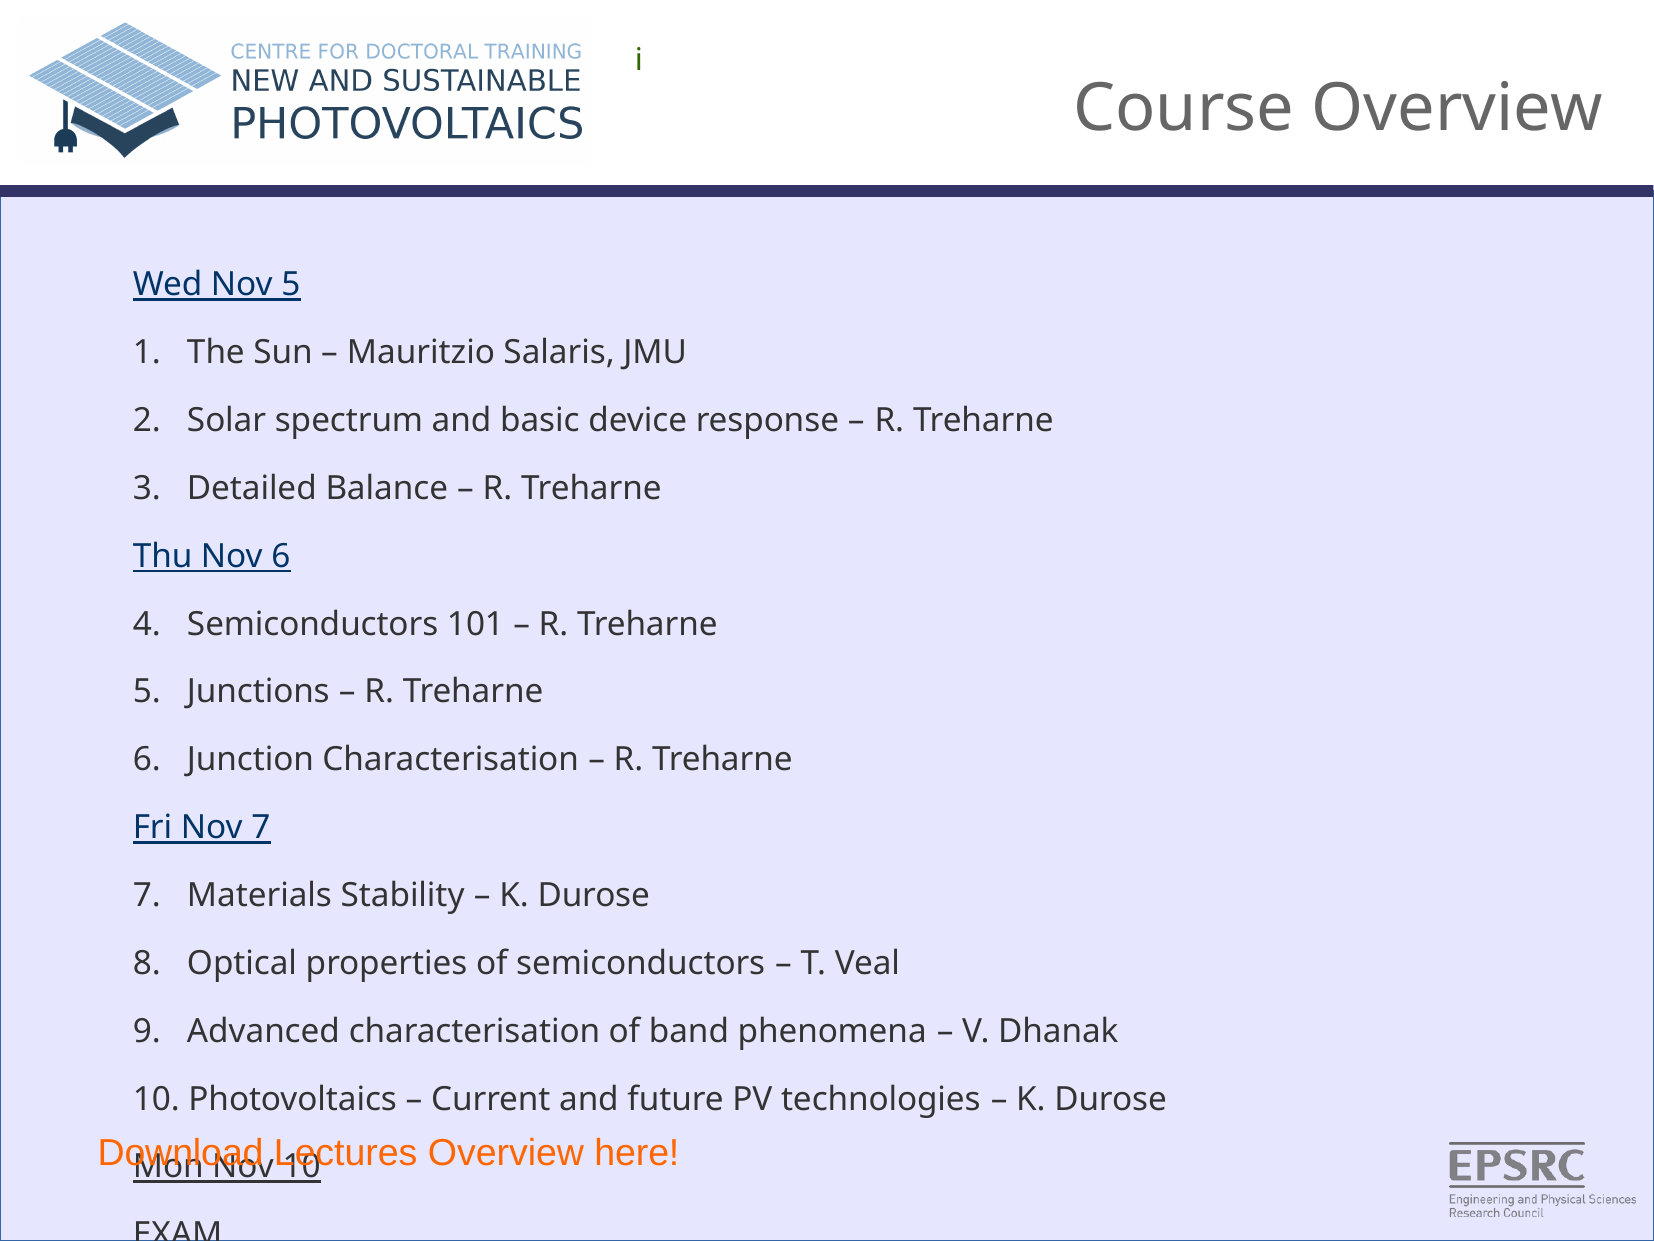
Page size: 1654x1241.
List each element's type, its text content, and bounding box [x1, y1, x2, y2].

text_box [210, 1226, 216, 1241]
text_box [0, 197, 1654, 1241]
text_box [157, 1235, 164, 1241]
text_box [177, 1225, 184, 1235]
text_box [198, 1226, 204, 1241]
picture [1449, 1142, 1636, 1217]
text_box Wed Nov 5 1. The Sun – Mauritzio Salaris, JMU 2. Solar spectrum and basic device response – R. Treharne 3. Detailed Balance – R. Treharne Thu Nov 6 4. Semiconductors 101 – R. Treharne 5. Junctions – R. Treharne 6. Junction Characterisation – R. Treharne Fri Nov 7 7. Materials Stability – K. Durose 8. Optical properties of semiconductors – T. Veal 9. Advanced characterisation of band phenomena – V. Dhanak 10. Photovoltaics – Current and future PV technologies – K. Durose Mon Nov 10 EXAM [118, 230, 1489, 1070]
text_box Course Overview [767, 51, 1619, 142]
text_box Download Lectures Overview here! [82, 1124, 695, 1182]
text_box i [620, 29, 880, 80]
picture [19, 17, 591, 166]
